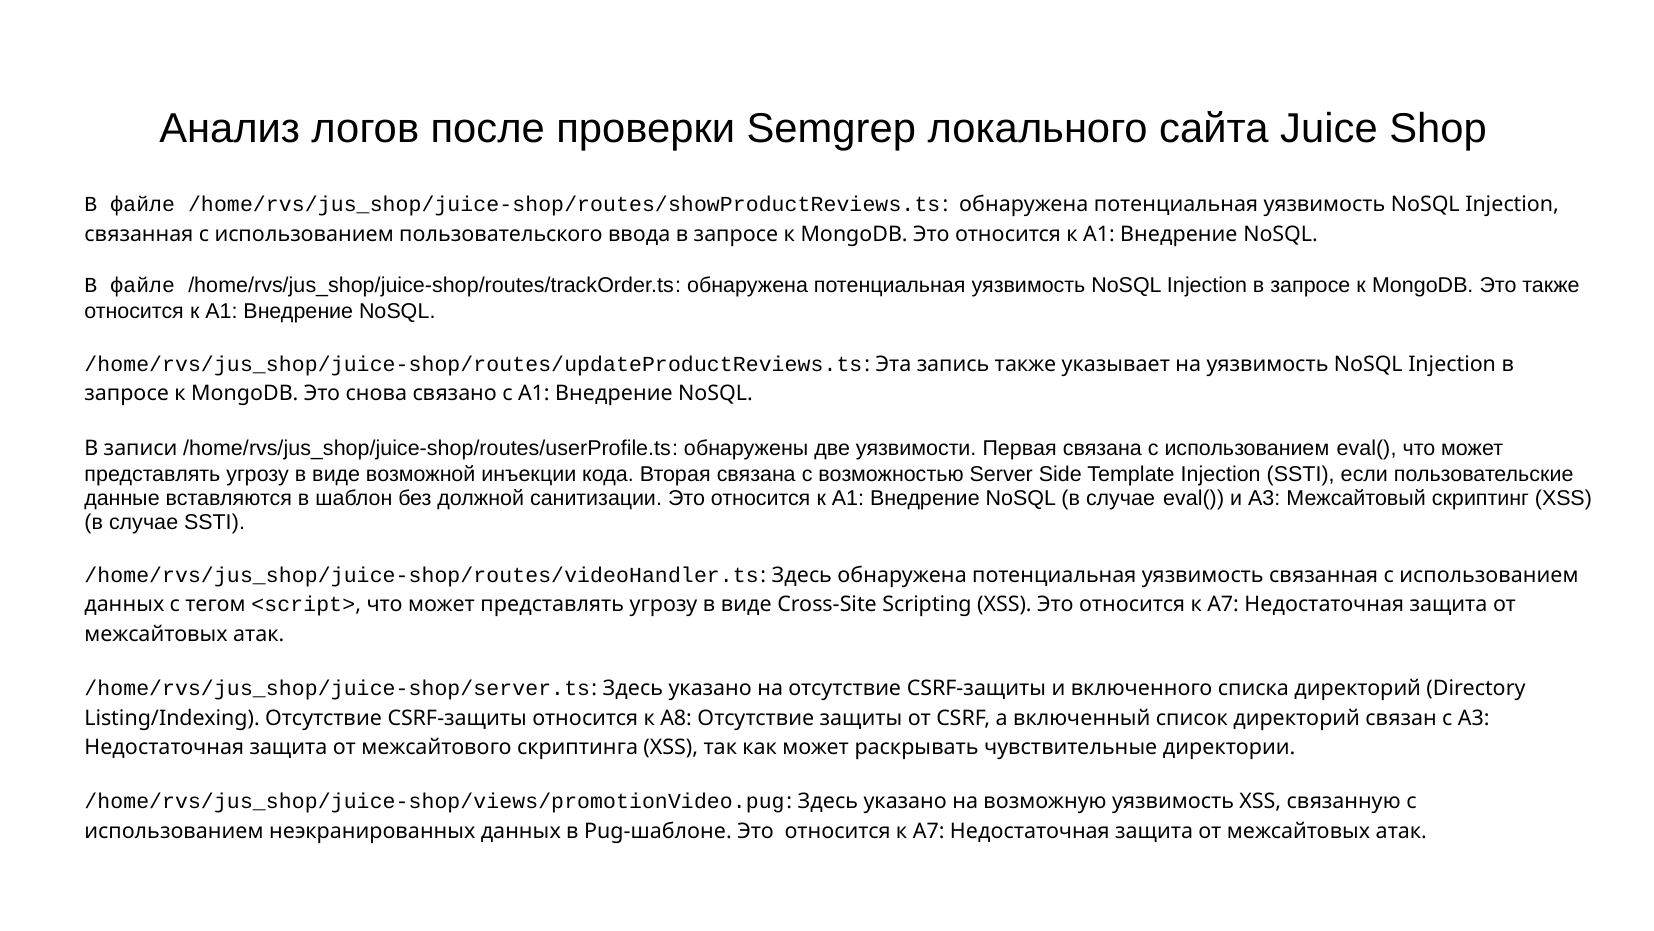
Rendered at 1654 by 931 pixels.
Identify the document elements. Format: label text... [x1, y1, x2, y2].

list В файле /home/rvs/jus_shop/juice-shop/routes/showProductReviews.ts: обнаружена потенциальная уязвимость NoSQL Injection, связанная с использованием пользовательского ввода в запросе к MongoDB. Это относится к A1: Внедрение NoSQL. В файле /home/rvs/jus_shop/juice-shop/routes/trackOrder.ts: обнаружена потенциальная уязвимость NoSQL Injection в запросе к MongoDB. Это также относится к A1: Внедрение NoSQL. /home/rvs/jus_shop/juice-shop/routes/updateProductReviews.ts: Эта запись также указывает на уязвимость NoSQL Injection в запросе к MongoDB. Это снова связано с A1: Внедрение NoSQL. В записи /home/rvs/jus_shop/juice-shop/routes/userProfile.ts: обнаружены две уязвимости. Первая связана с использованием eval(), что может представлять угрозу в виде возможной инъекции кода. Вторая связана с возможностью Server Side Template Injection (SSTI), если пользовательские данные вставляются в шаблон без должной санитизации. Это относится к A1: Внедрение NoSQL (в случае eval()) и A3: Межсайтовый скриптинг (XSS) (в случае SSTI). /home/rvs/jus_shop/juice-shop/routes/videoHandler.ts: Здесь обнаружена потенциальная уязвимость связанная с использованием данных с тегом <script>, что может представлять угрозу в виде Cross-Site Scripting (XSS). Это относится к A7: Недостаточная защита от межсайтовых атак. /home/rvs/jus_shop/juice-shop/server.ts: Здесь указано на отсутствие CSRF-защиты и включенного списка директорий (Directory Listing/Indexing). Отсутствие CSRF-защиты относится к A8: Отсутствие защиты от CSRF, а включенный список директорий связан с A3: Недостаточная защита от межсайтового скриптинга (XSS), так как может раскрывать чувствительные директории. /home/rvs/jus_shop/juice-shop/views/promotionVideo.pug: Здесь указано на возможную уязвимость XSS, связанную с использованием неэкранированных данных в Pug-шаблоне. Это относится к A7: Недостаточная защита от межсайтовых атак. [84, 188, 1595, 851]
title Анализ логов после проверки Semgrep локального сайта Juice Shop [52, 71, 1595, 184]
